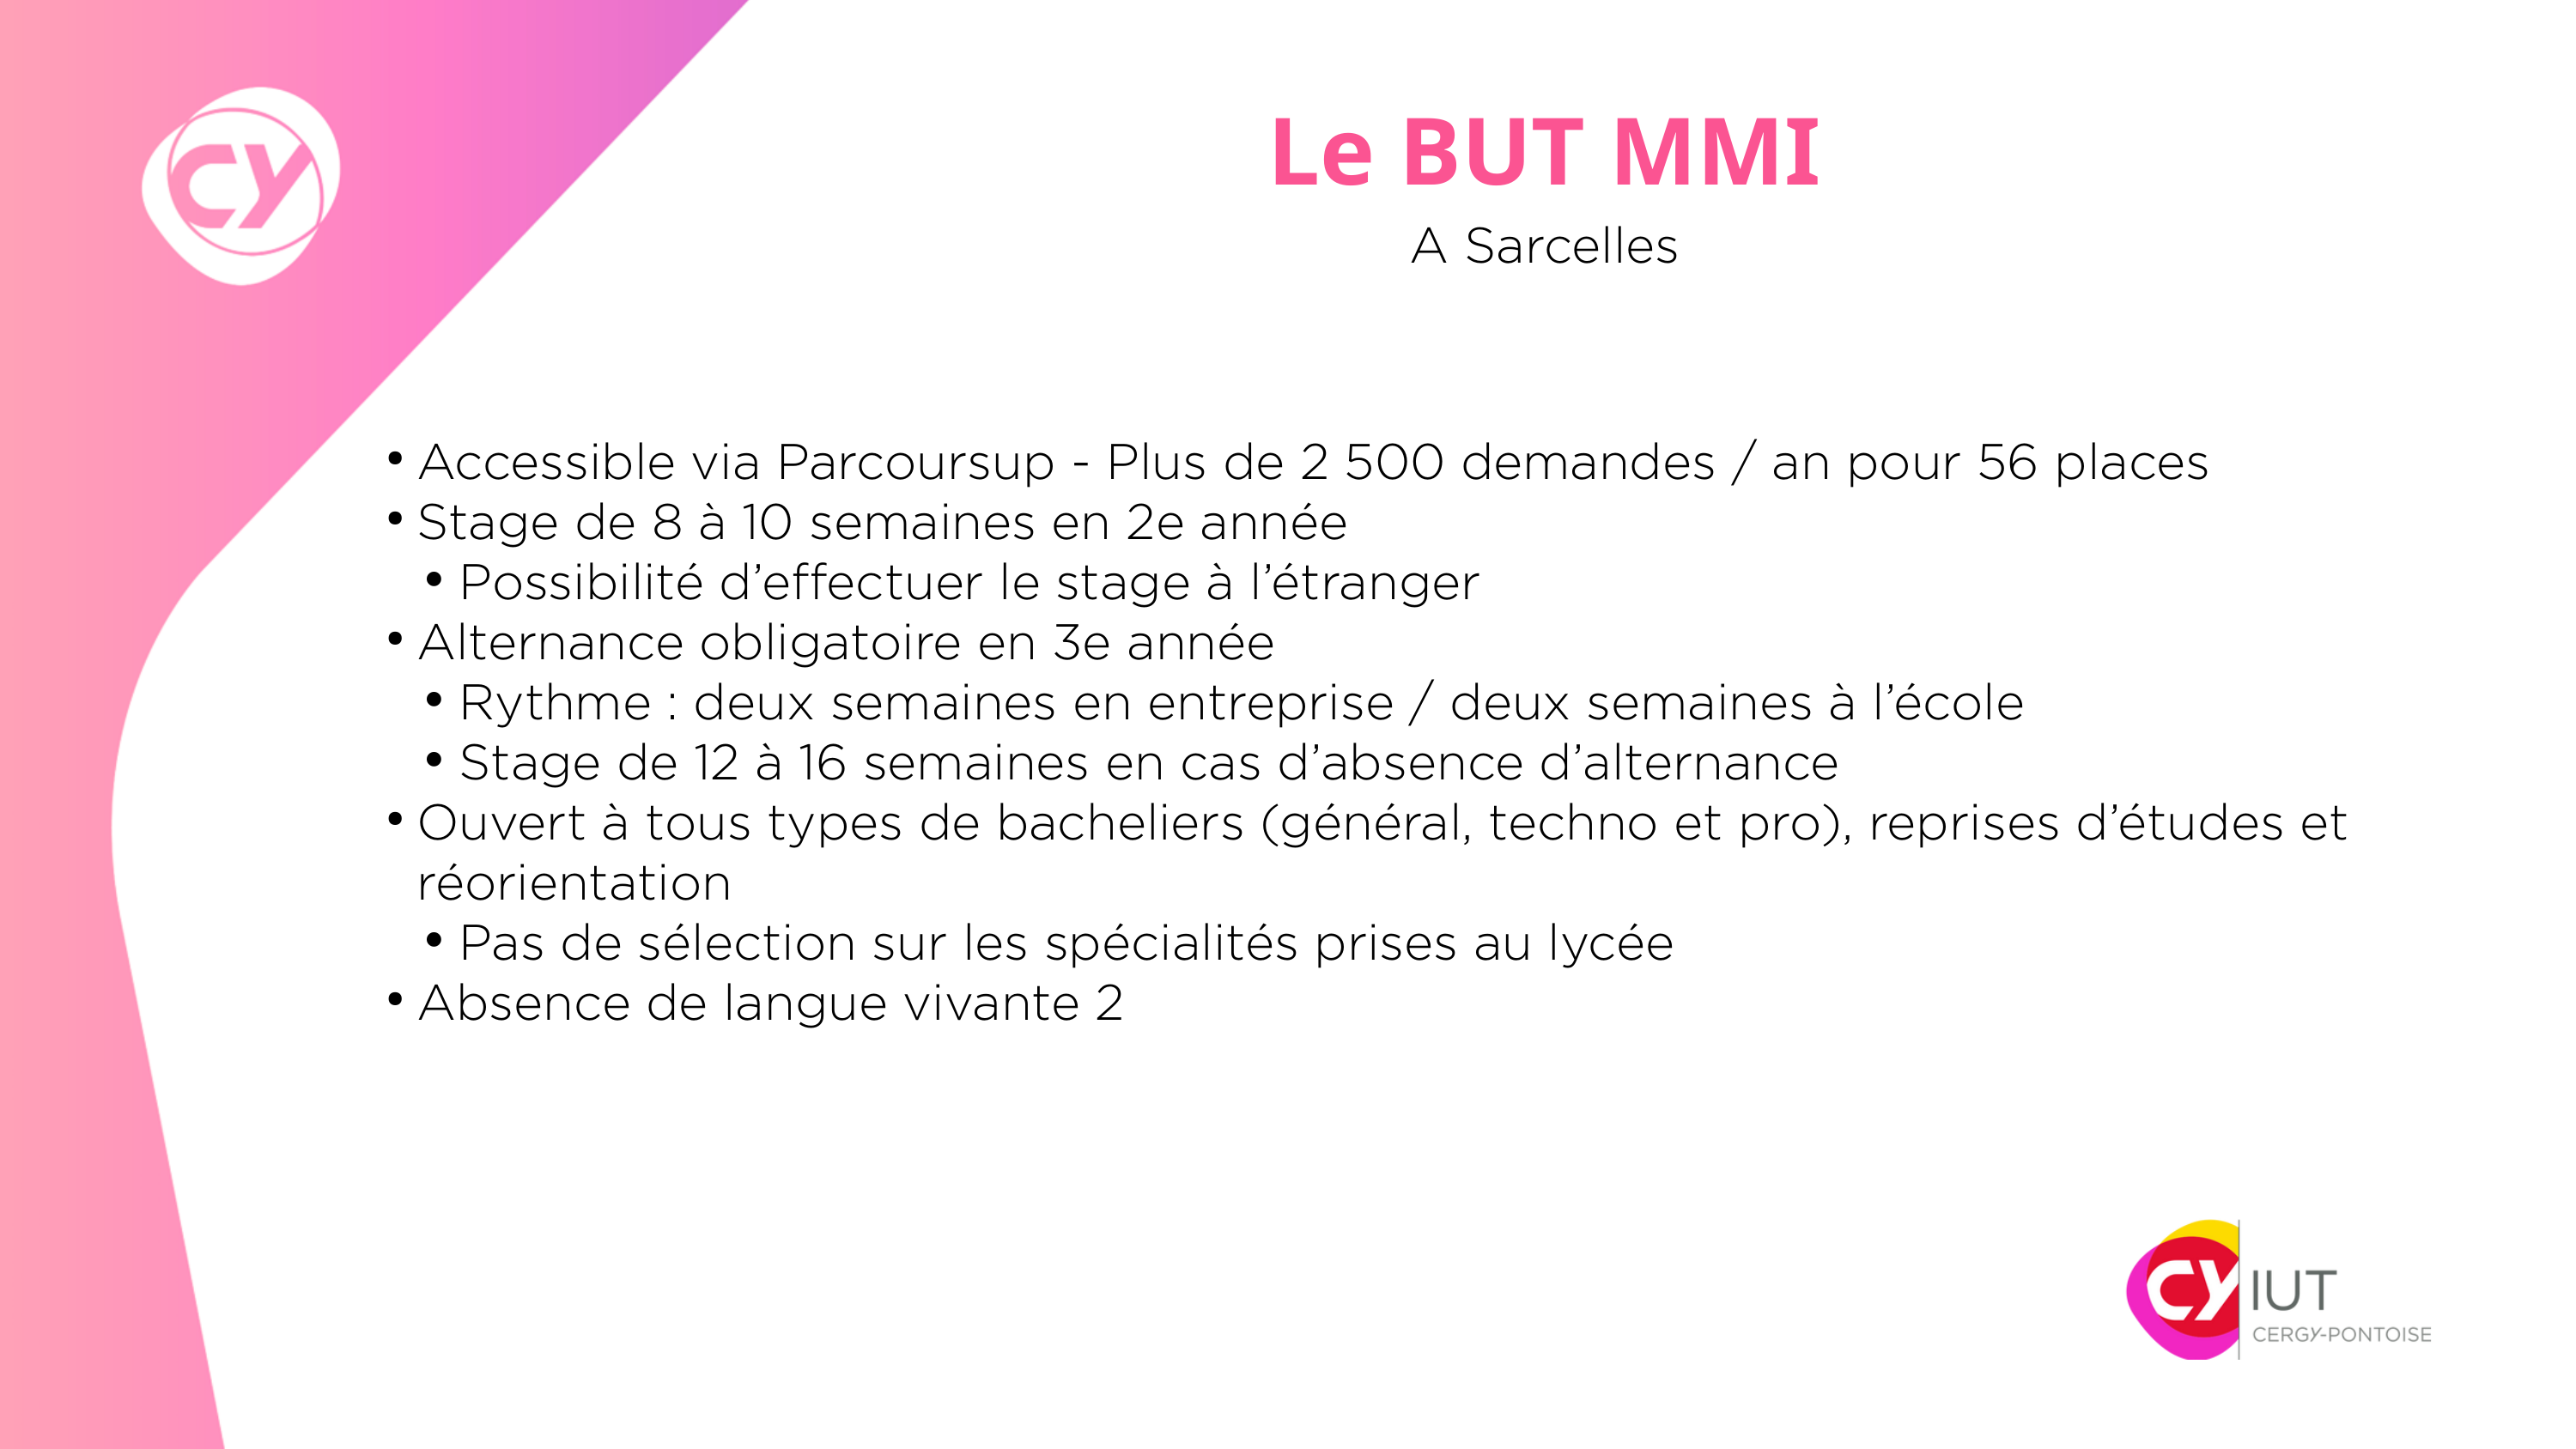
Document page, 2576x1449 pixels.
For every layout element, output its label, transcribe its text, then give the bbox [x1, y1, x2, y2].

text_box A Sarcelles [922, 202, 2167, 273]
text_box Le BUT MMI [793, 92, 2296, 204]
text_box Accessible via Parcoursup - Plus de 2 500 demandes / an pour 56 places Stage de 8 à 10 semaines en 2e année Possibilité d’effectuer le stage à l’étranger Alternance obligatoire en 3e année Rythme : deux semaines en entreprise / deux semaines à l’école Stage de 12 à 16 semaines en cas d’absence d’alternance Ouvert à tous types de bacheliers (général, techno et pro), reprises d’études et réorientation Pas de sélection sur les spécialités prises au lycée Absence de langue vivante 2 [386, 429, 2460, 1031]
picture [0, 0, 2576, 1449]
